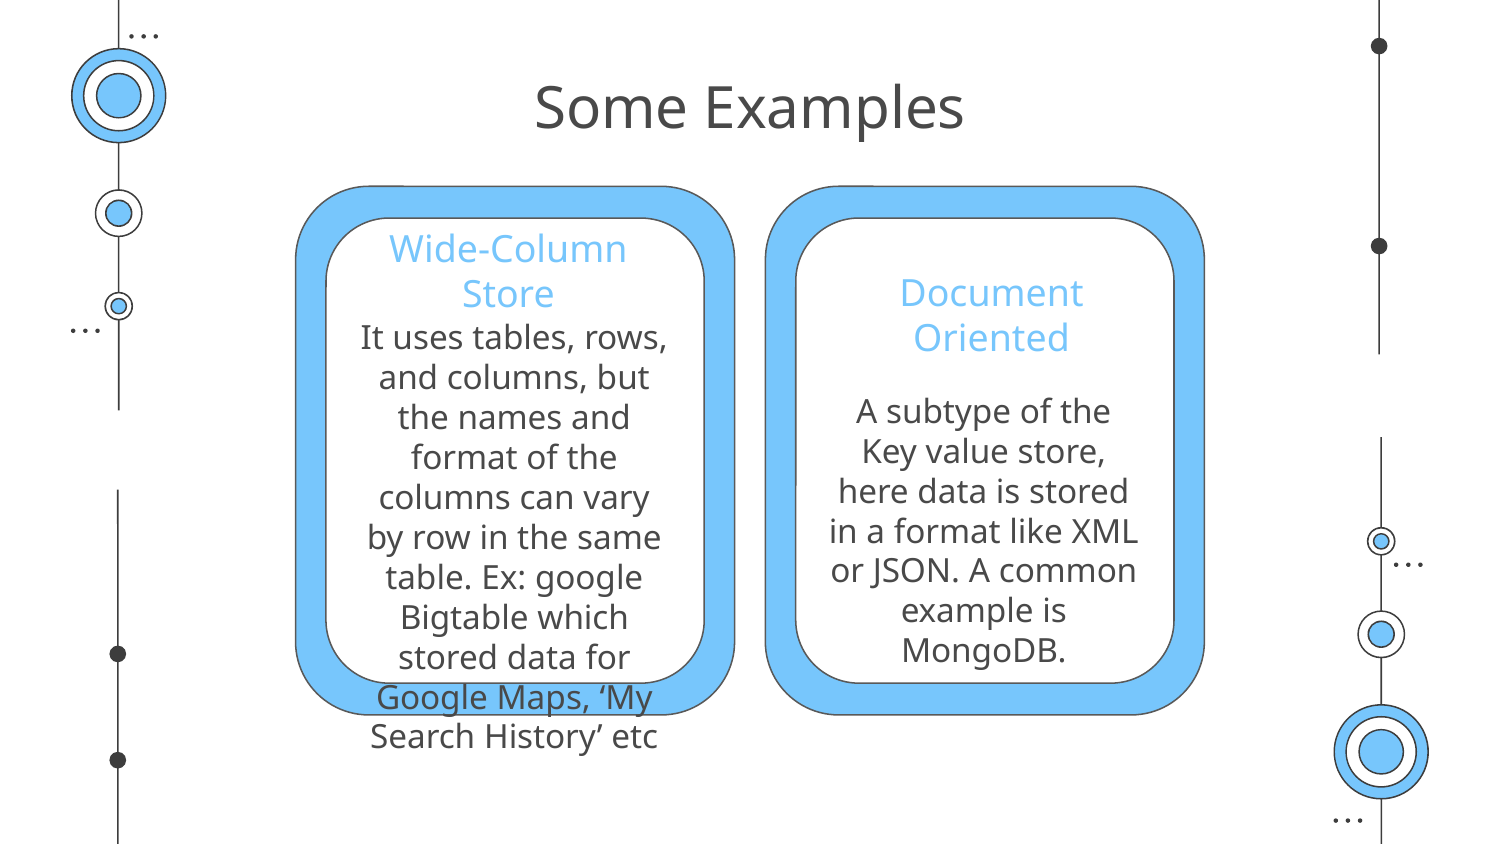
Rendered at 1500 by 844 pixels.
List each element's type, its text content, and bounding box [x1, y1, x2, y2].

subtitle Document Oriented [820, 291, 1163, 338]
subtitle It uses tables, rows, and columns, but the names and format of the columns can vary by row in the same table. Ex: google Bigtable which stored data for Google Maps, ‘My Search History’ etc [343, 301, 686, 526]
subtitle A subtype of the Key value store, here data is stored in a format like XML or JSON. A common example is MongoDB. [813, 375, 1155, 599]
title Some Examples [296, 55, 1204, 156]
text_box [765, 186, 1205, 715]
text_box [551, 693, 561, 707]
subtitle Wide-Column Store [337, 244, 680, 296]
text_box [445, 693, 455, 707]
text_box [295, 186, 735, 715]
